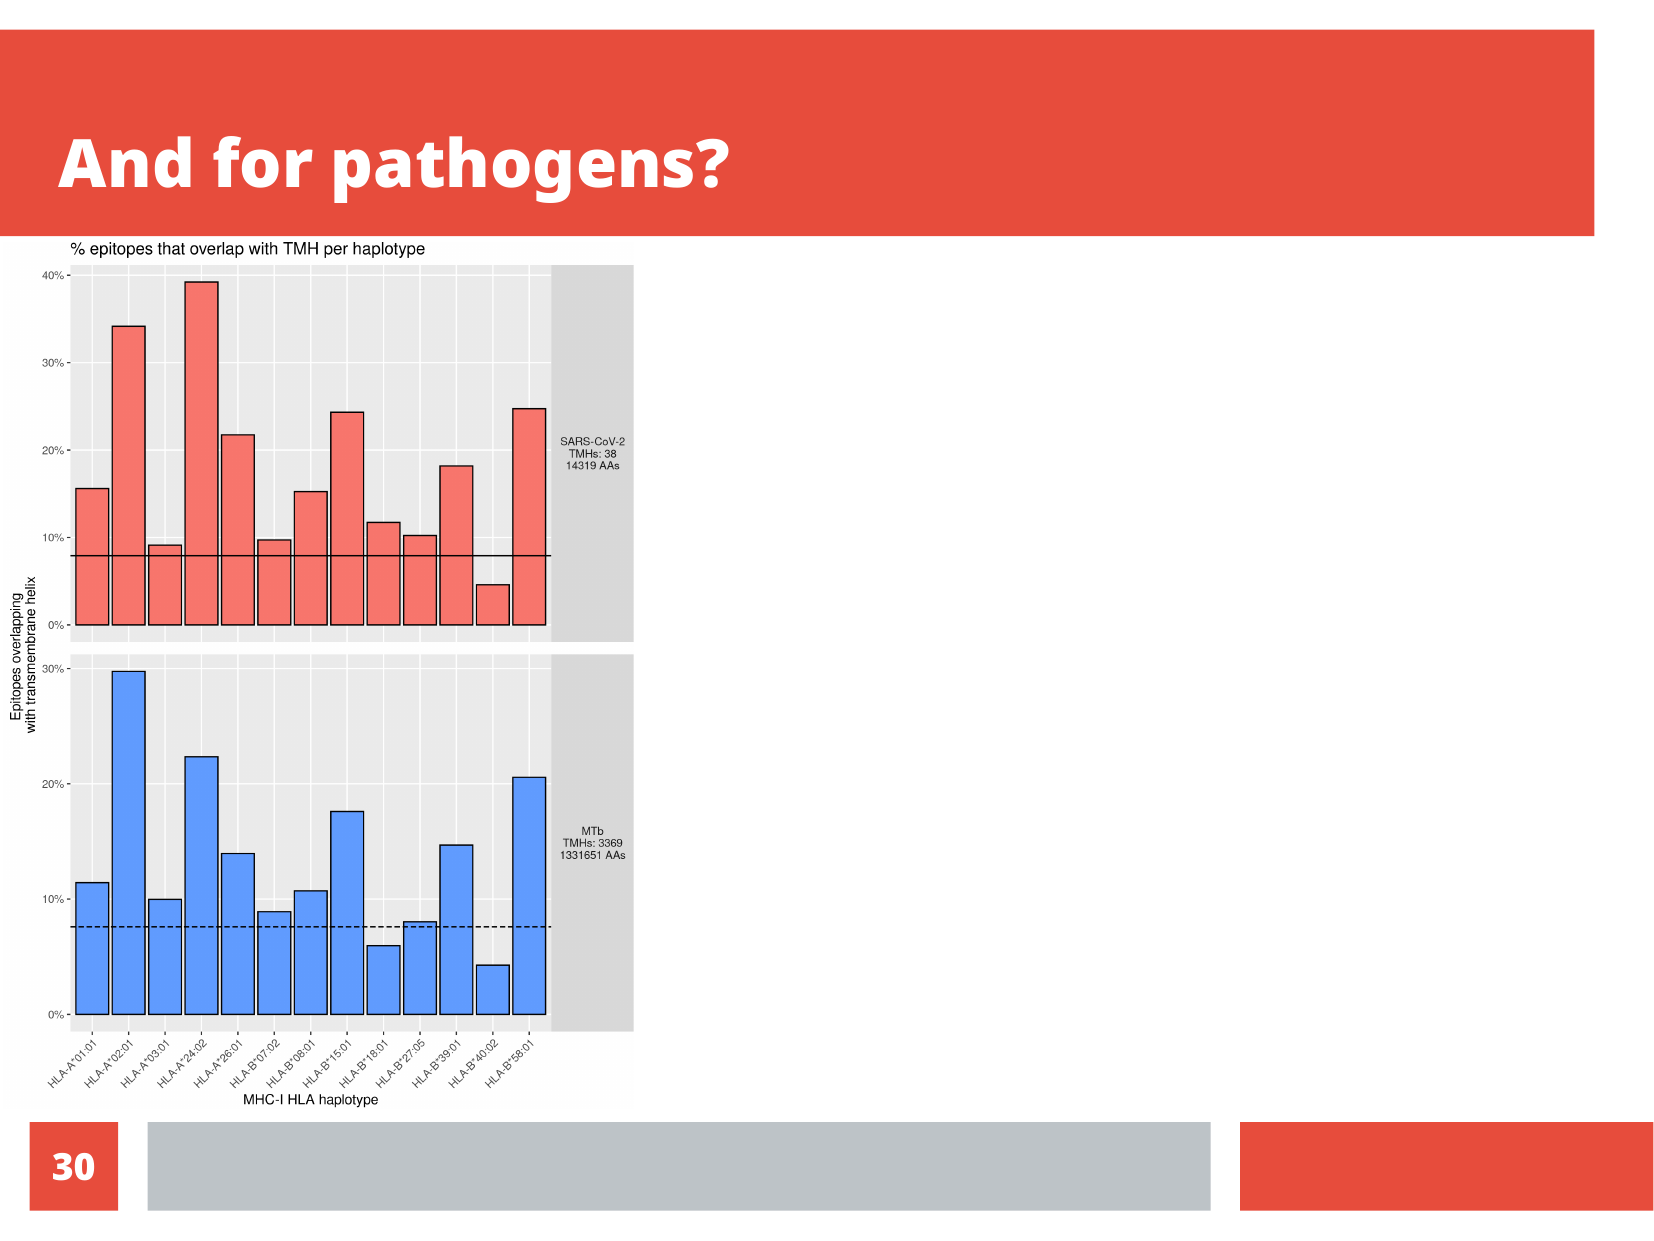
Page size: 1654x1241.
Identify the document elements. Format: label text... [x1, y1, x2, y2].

title And for pathogens? [59, 59, 1595, 207]
picture [3, 242, 634, 1109]
